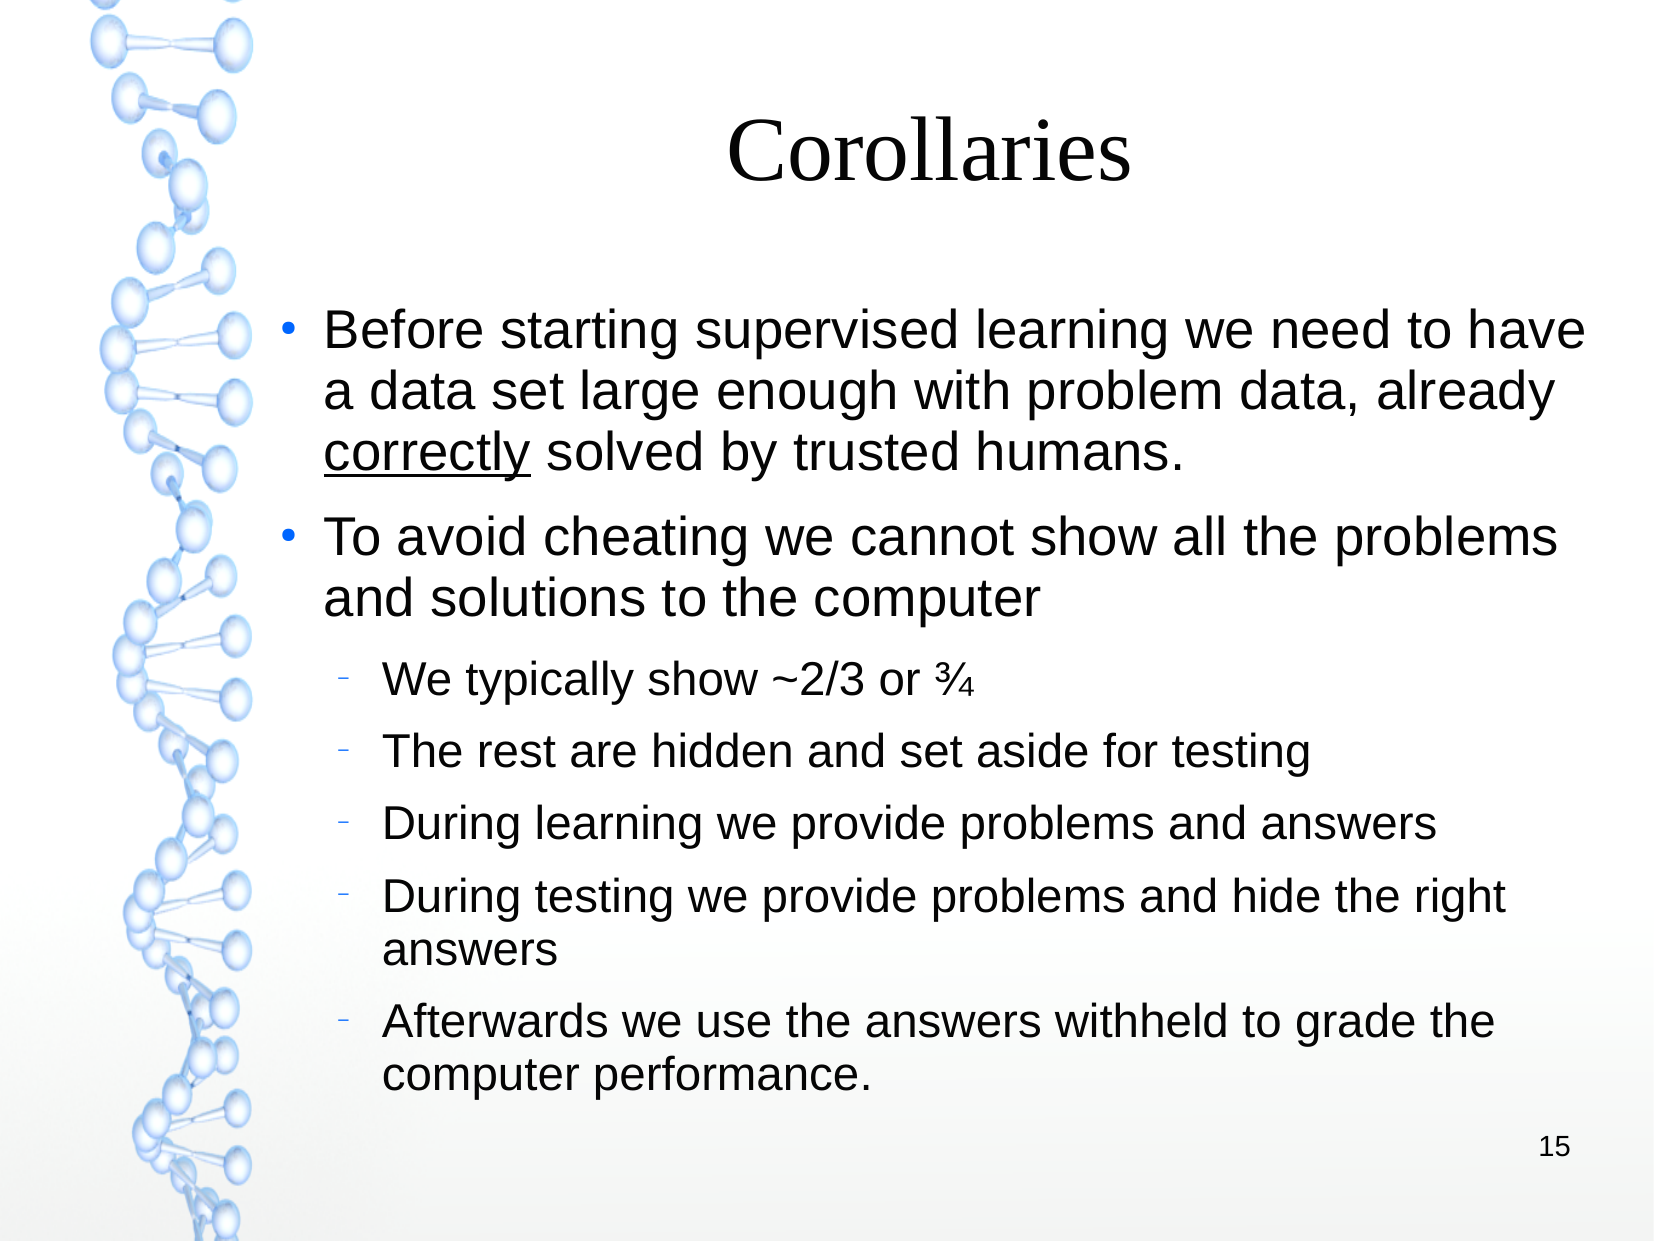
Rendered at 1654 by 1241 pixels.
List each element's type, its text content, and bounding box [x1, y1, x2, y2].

list Before starting supervised learning we need to have a data set large enough with problem data, already correctly solved by trusted humans. To avoid cheating we cannot show all the problems and solutions to the computer We typically show ~2/3 or ¾ The rest are hidden and set aside for testing During learning we provide problems and answers During testing we provide problems and hide the right answers Afterwards we use the answers withheld to grade the computer performance. [265, 299, 1595, 1111]
title Corollaries [265, 47, 1595, 252]
picture [0, 0, 1654, 1241]
